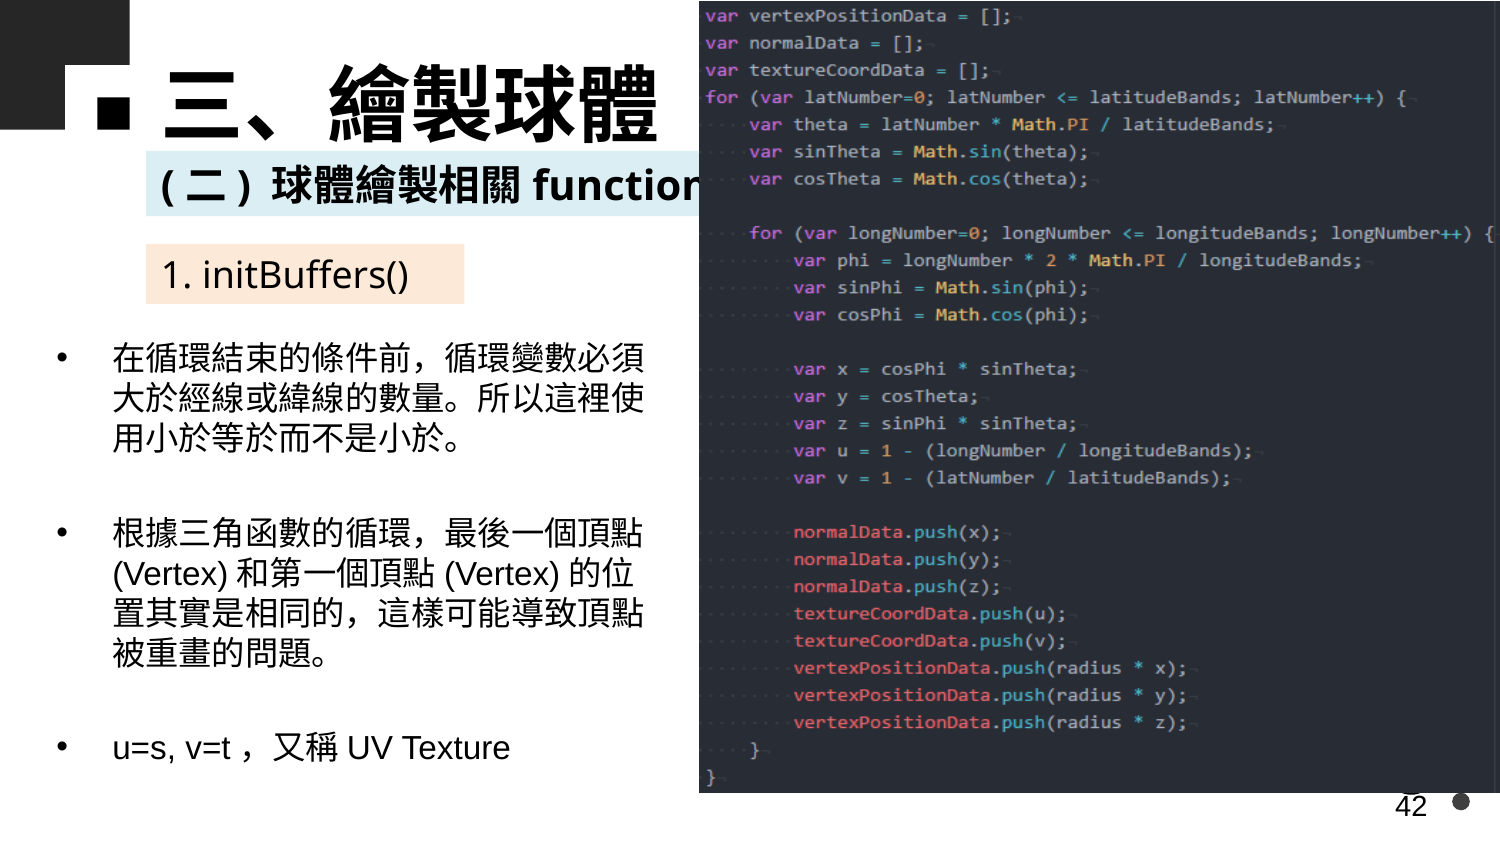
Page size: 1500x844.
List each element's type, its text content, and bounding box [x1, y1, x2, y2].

text_box 1. initBuffers() [145, 243, 465, 304]
text_box (二) 球體繪製相關function [145, 150, 699, 217]
picture [699, 1, 1500, 793]
list 在循環結束的條件前，循環變數必須大於經線或緯線的數量。所以這裡使用小於等於而不是小於。 根據三角函數的循環，最後一個頂點(Vertex)和第一個頂點(Vertex)的位置其實是相同的，這樣可能導致頂點被重畫的問題。 u=s, v=t，又稱UV Texture [22, 329, 668, 831]
text_box [0, 0, 130, 130]
text_box [97, 97, 130, 130]
slide_number <number> [1092, 793, 1443, 827]
title 三、繪製球體 [145, 32, 699, 150]
text_box [1452, 793, 1470, 811]
